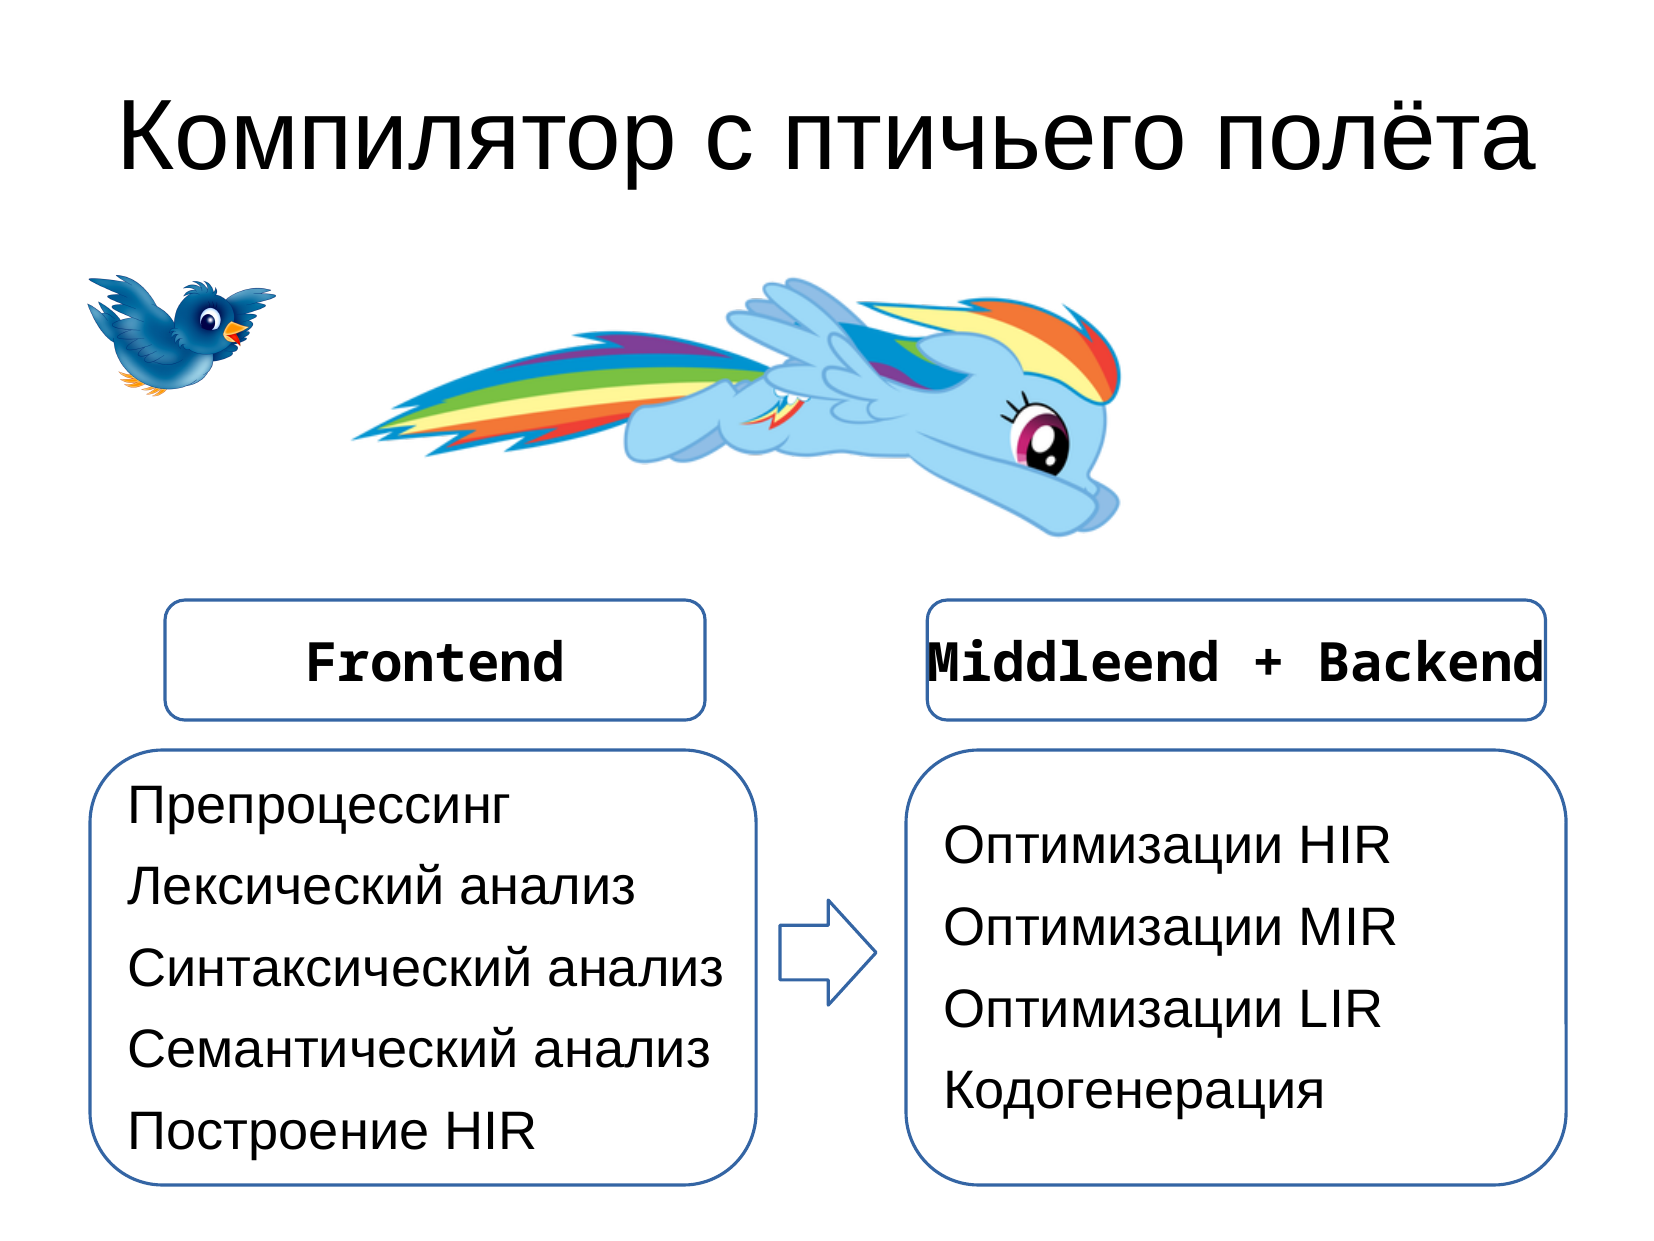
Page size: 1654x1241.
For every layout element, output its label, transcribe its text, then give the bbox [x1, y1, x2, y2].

text_box Препроцессинг Лексический анализ Синтаксический анализ Семантический анализ Построение HIR [90, 750, 757, 1186]
text_box Оптимизации HIR Оптимизации MIR Оптимизации LIR Кодогенерация [906, 750, 1567, 1186]
picture [82, 265, 277, 421]
text_box [780, 900, 877, 1006]
picture [345, 272, 1127, 541]
text_box Middleend + Backend [927, 600, 1546, 721]
title Компилятор с птичьего полёта [82, 31, 1571, 239]
text_box Frontend [165, 600, 706, 721]
